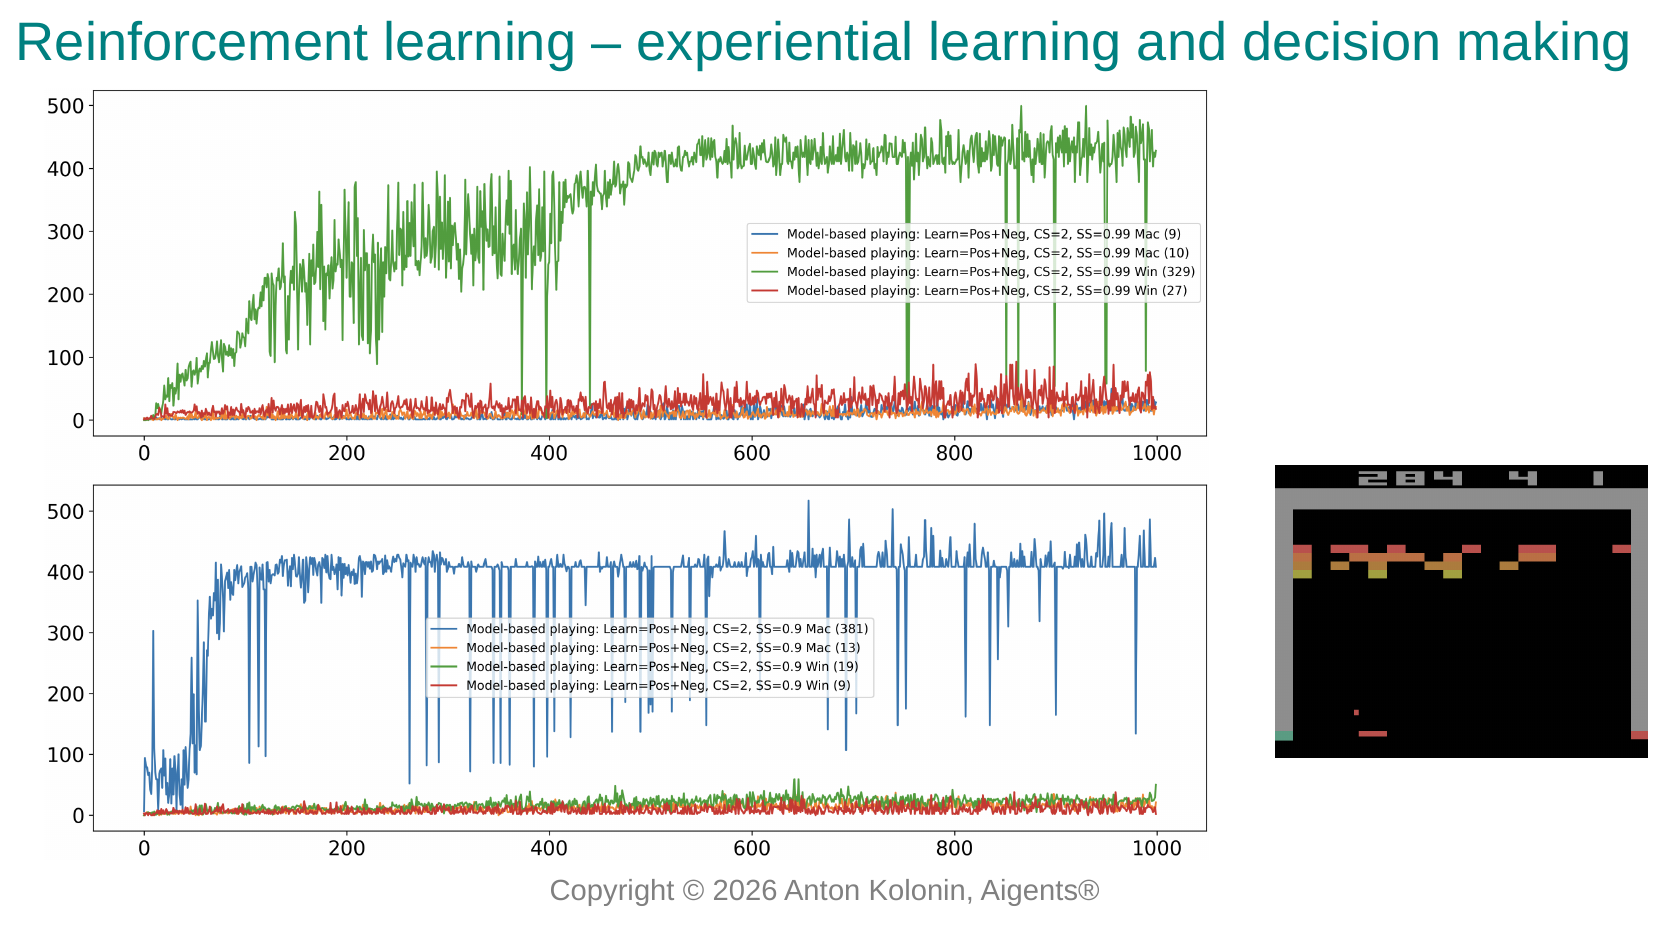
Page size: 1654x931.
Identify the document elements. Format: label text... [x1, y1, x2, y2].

picture [1275, 465, 1648, 758]
text_box Reinforcement learning – experiential learning and decision making [0, 2, 1651, 82]
picture [44, 88, 1209, 860]
